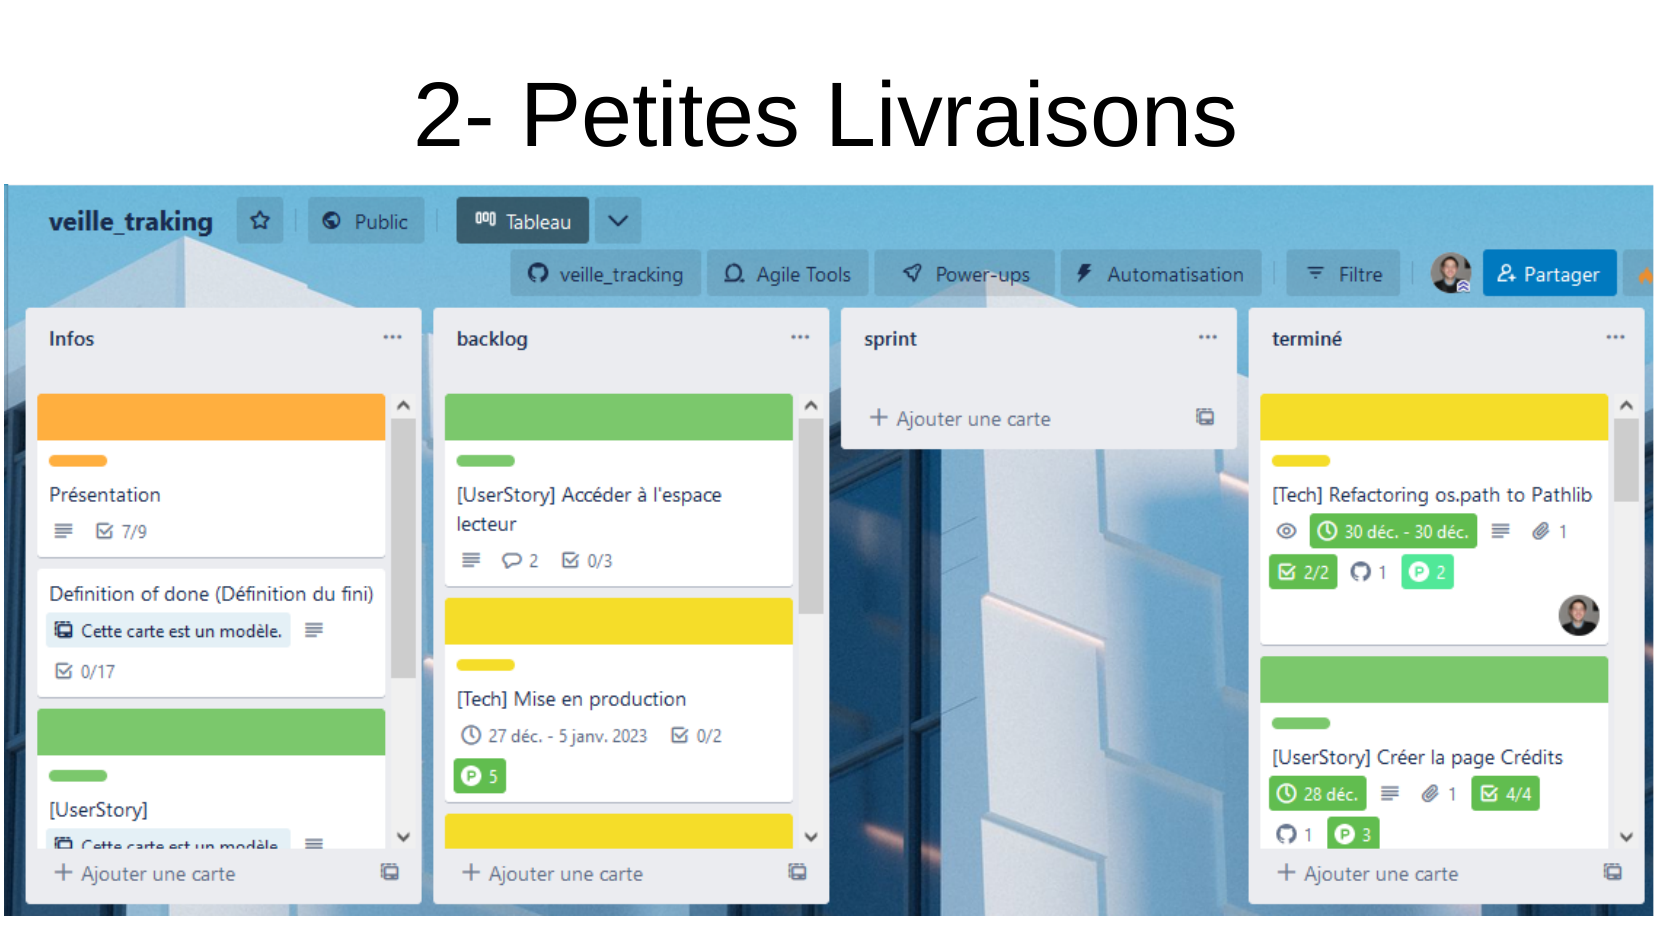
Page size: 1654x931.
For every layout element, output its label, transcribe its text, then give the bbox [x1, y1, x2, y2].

picture [4, 184, 1654, 916]
title 2- Petites Livraisons [82, 37, 1571, 184]
